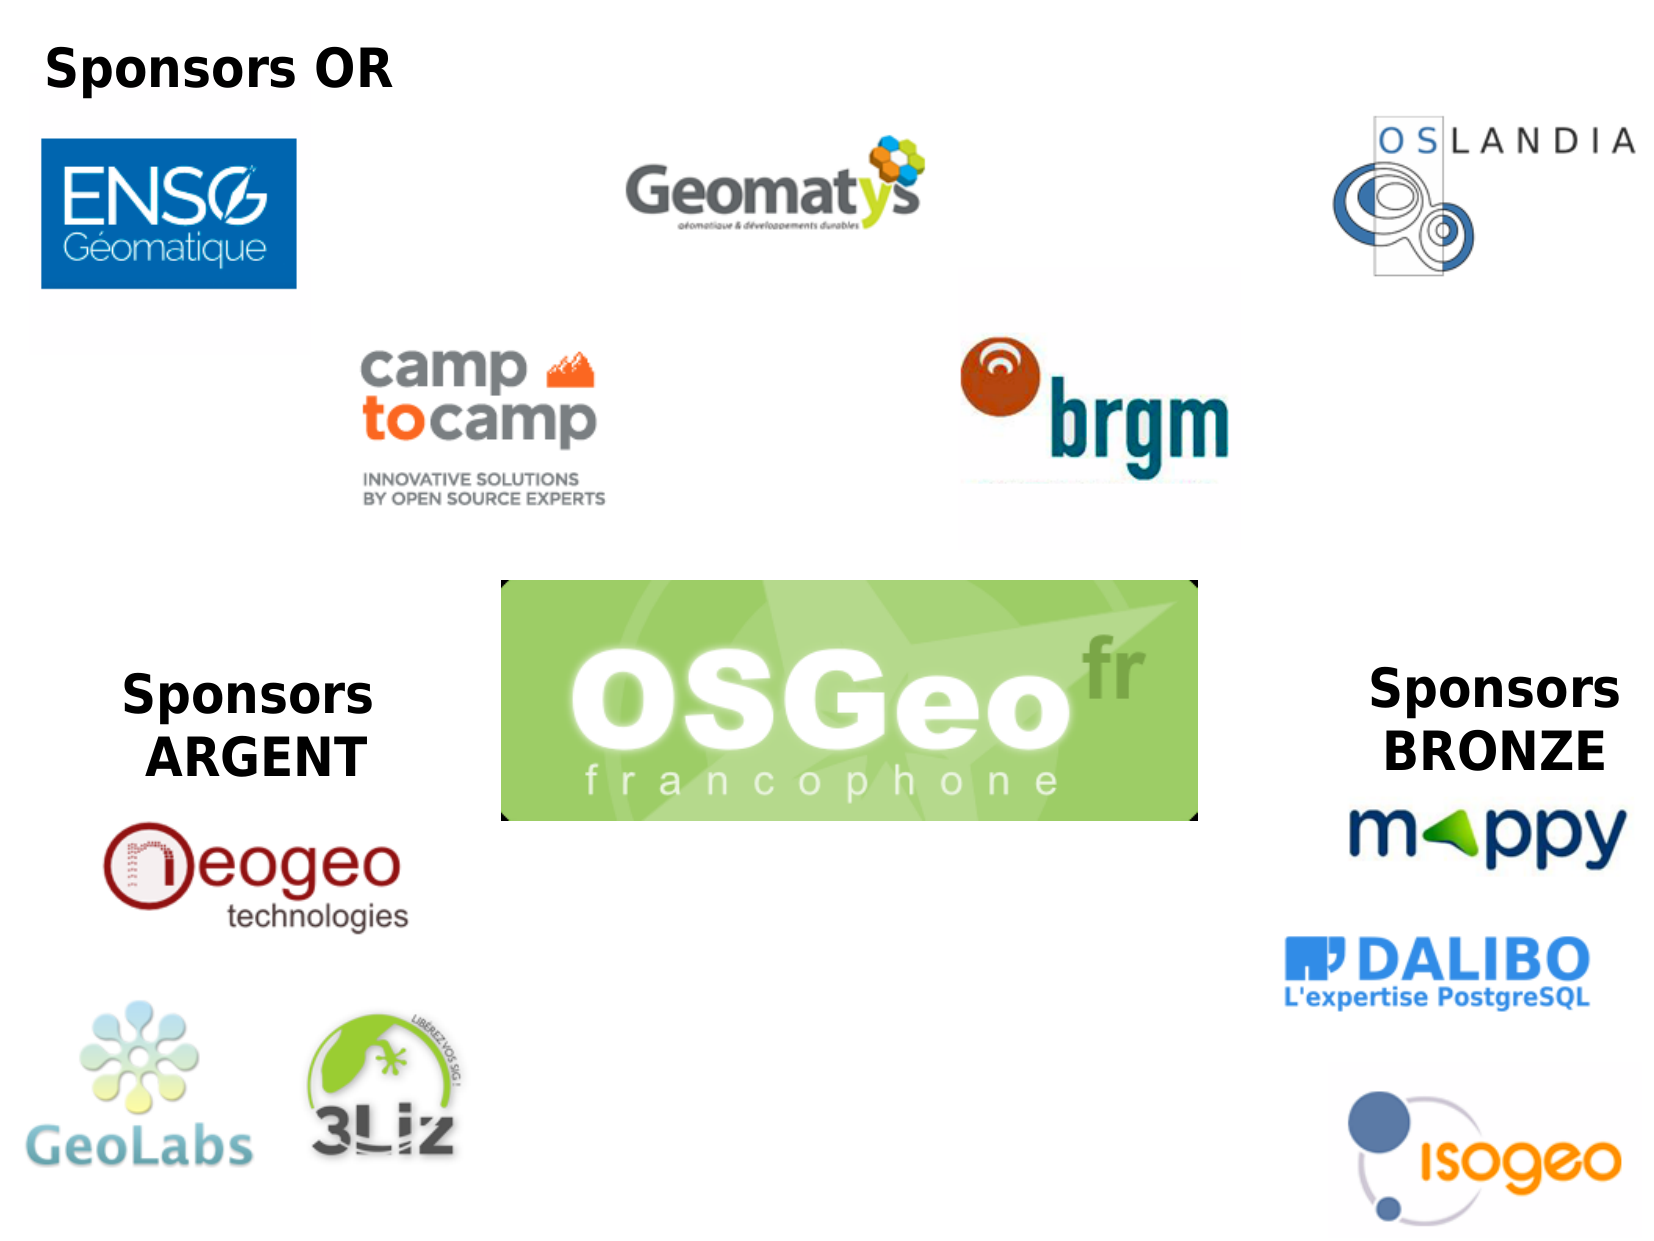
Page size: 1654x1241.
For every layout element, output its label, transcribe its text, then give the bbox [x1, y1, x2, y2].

picture [1328, 767, 1642, 896]
picture [324, 35, 933, 579]
picture [1282, 920, 1595, 1034]
picture [29, 108, 311, 355]
text_box Sponsors OR [29, 29, 410, 108]
picture [958, 267, 1241, 550]
text_box Sponsors BRONZE [1353, 649, 1638, 791]
picture [1328, 1062, 1642, 1238]
picture [295, 1003, 485, 1179]
picture [501, 580, 1198, 821]
picture [1328, 41, 1642, 355]
text_box Sponsors ARGENT [106, 656, 407, 798]
picture [100, 797, 414, 957]
picture [14, 976, 266, 1182]
